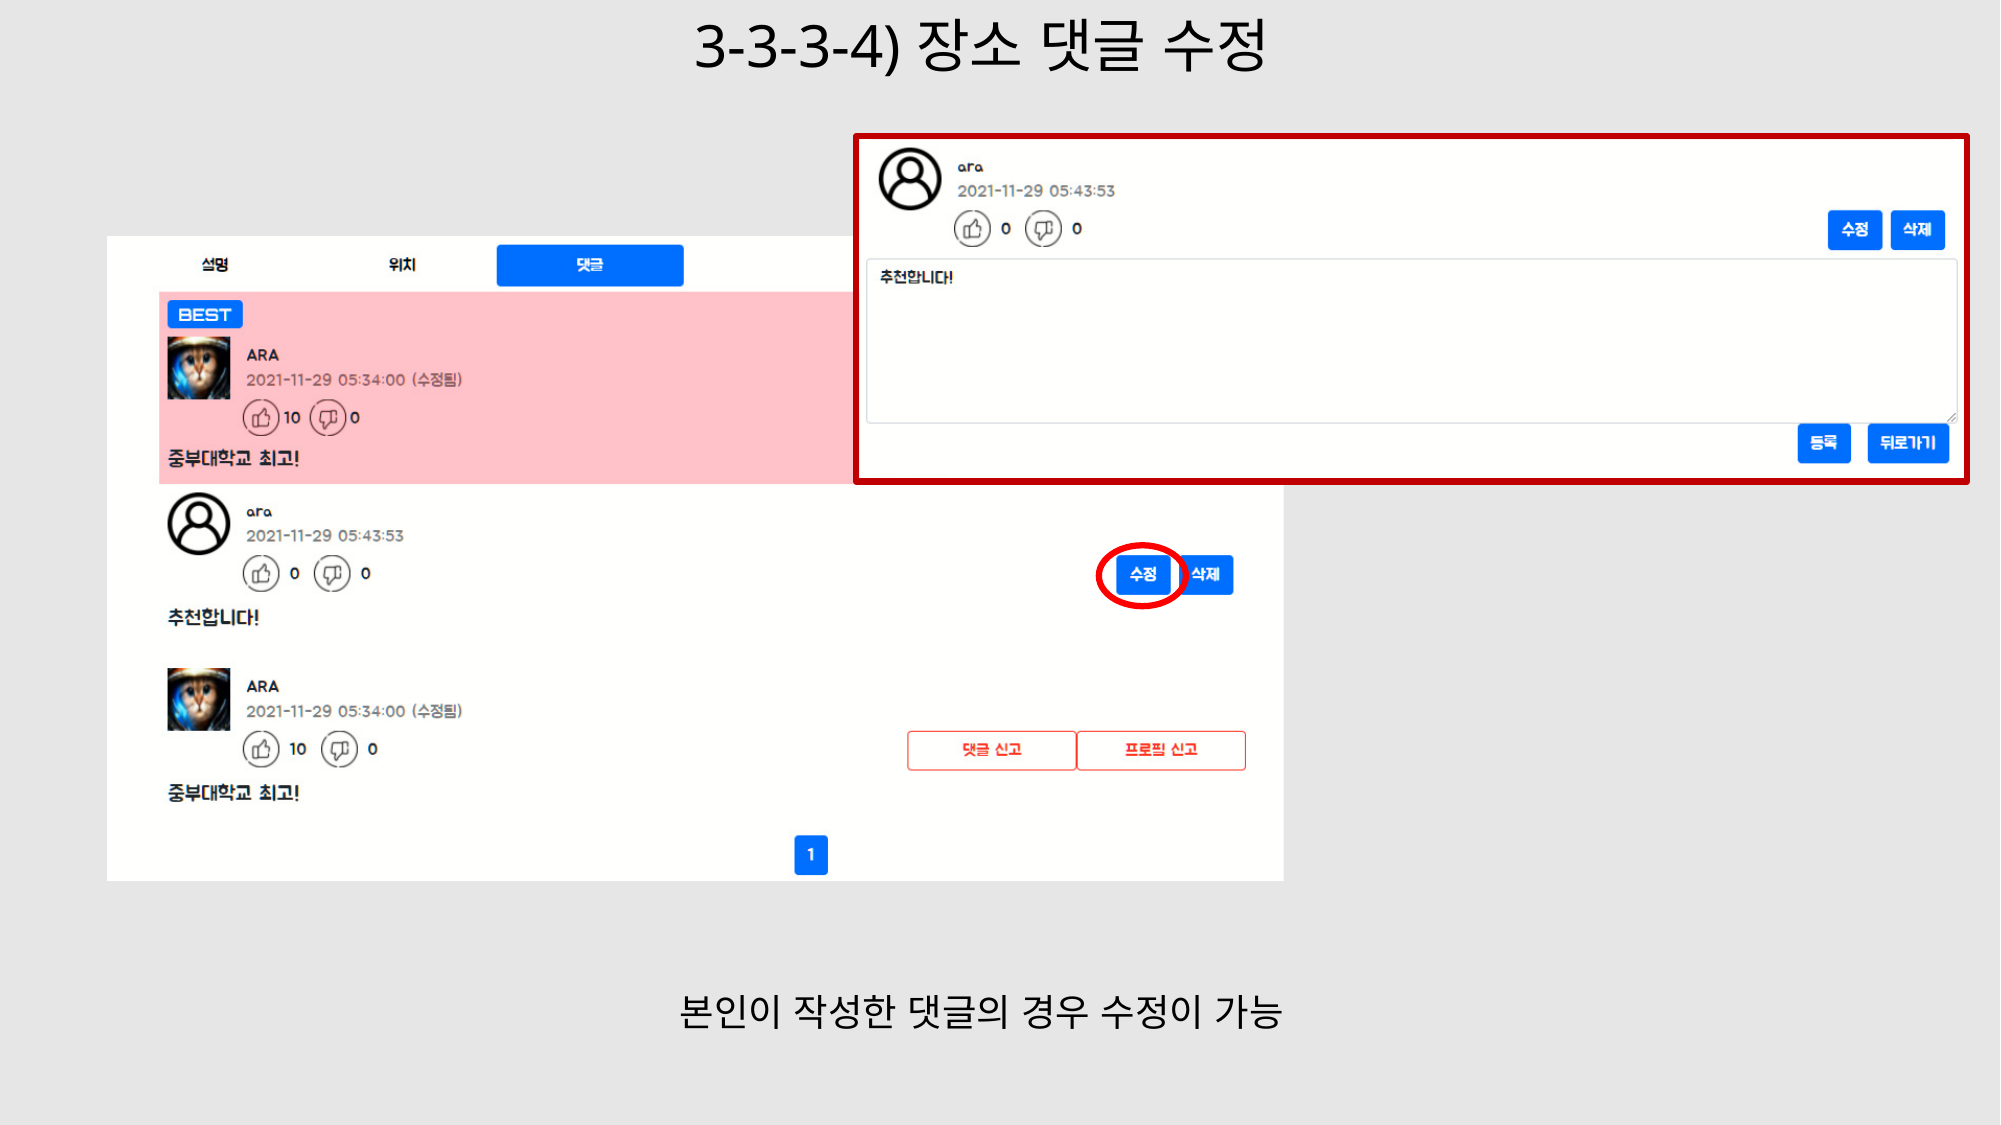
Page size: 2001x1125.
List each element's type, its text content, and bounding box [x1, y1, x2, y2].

picture [859, 139, 1964, 479]
text_box 3-3-3-4) 장소 댓글 수정 [482, 2, 1482, 87]
picture [107, 236, 1284, 881]
text_box 본인이 작성한 댓글의 경우 수정이 가능 [664, 981, 1300, 1042]
